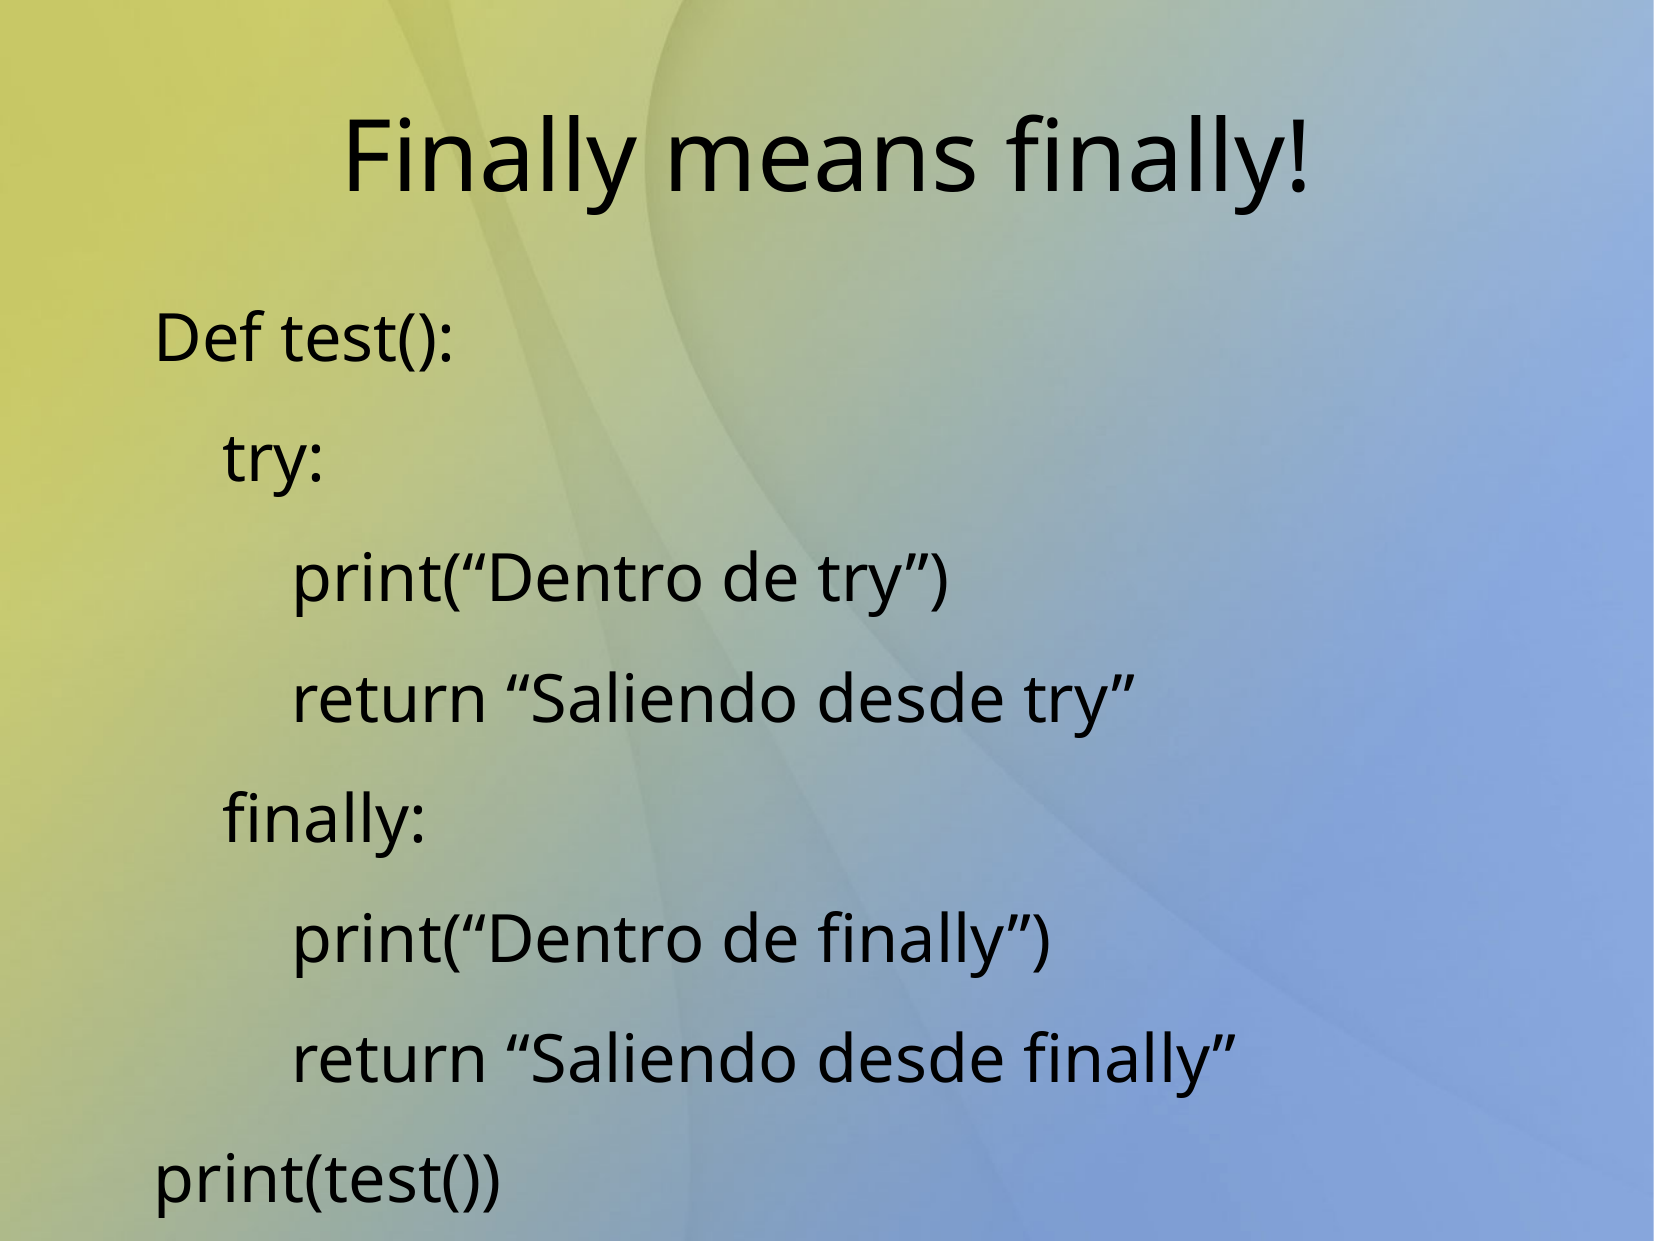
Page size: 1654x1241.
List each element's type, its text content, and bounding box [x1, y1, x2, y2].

picture [0, 0, 1654, 1241]
title Finally means finally! [82, 49, 1571, 257]
list Def test(): try: print(“Dentro de try”) return “Saliendo desde try” finally: print(“Dentro de finally”) return “Saliendo desde finally” print(test()) [82, 290, 1571, 1119]
